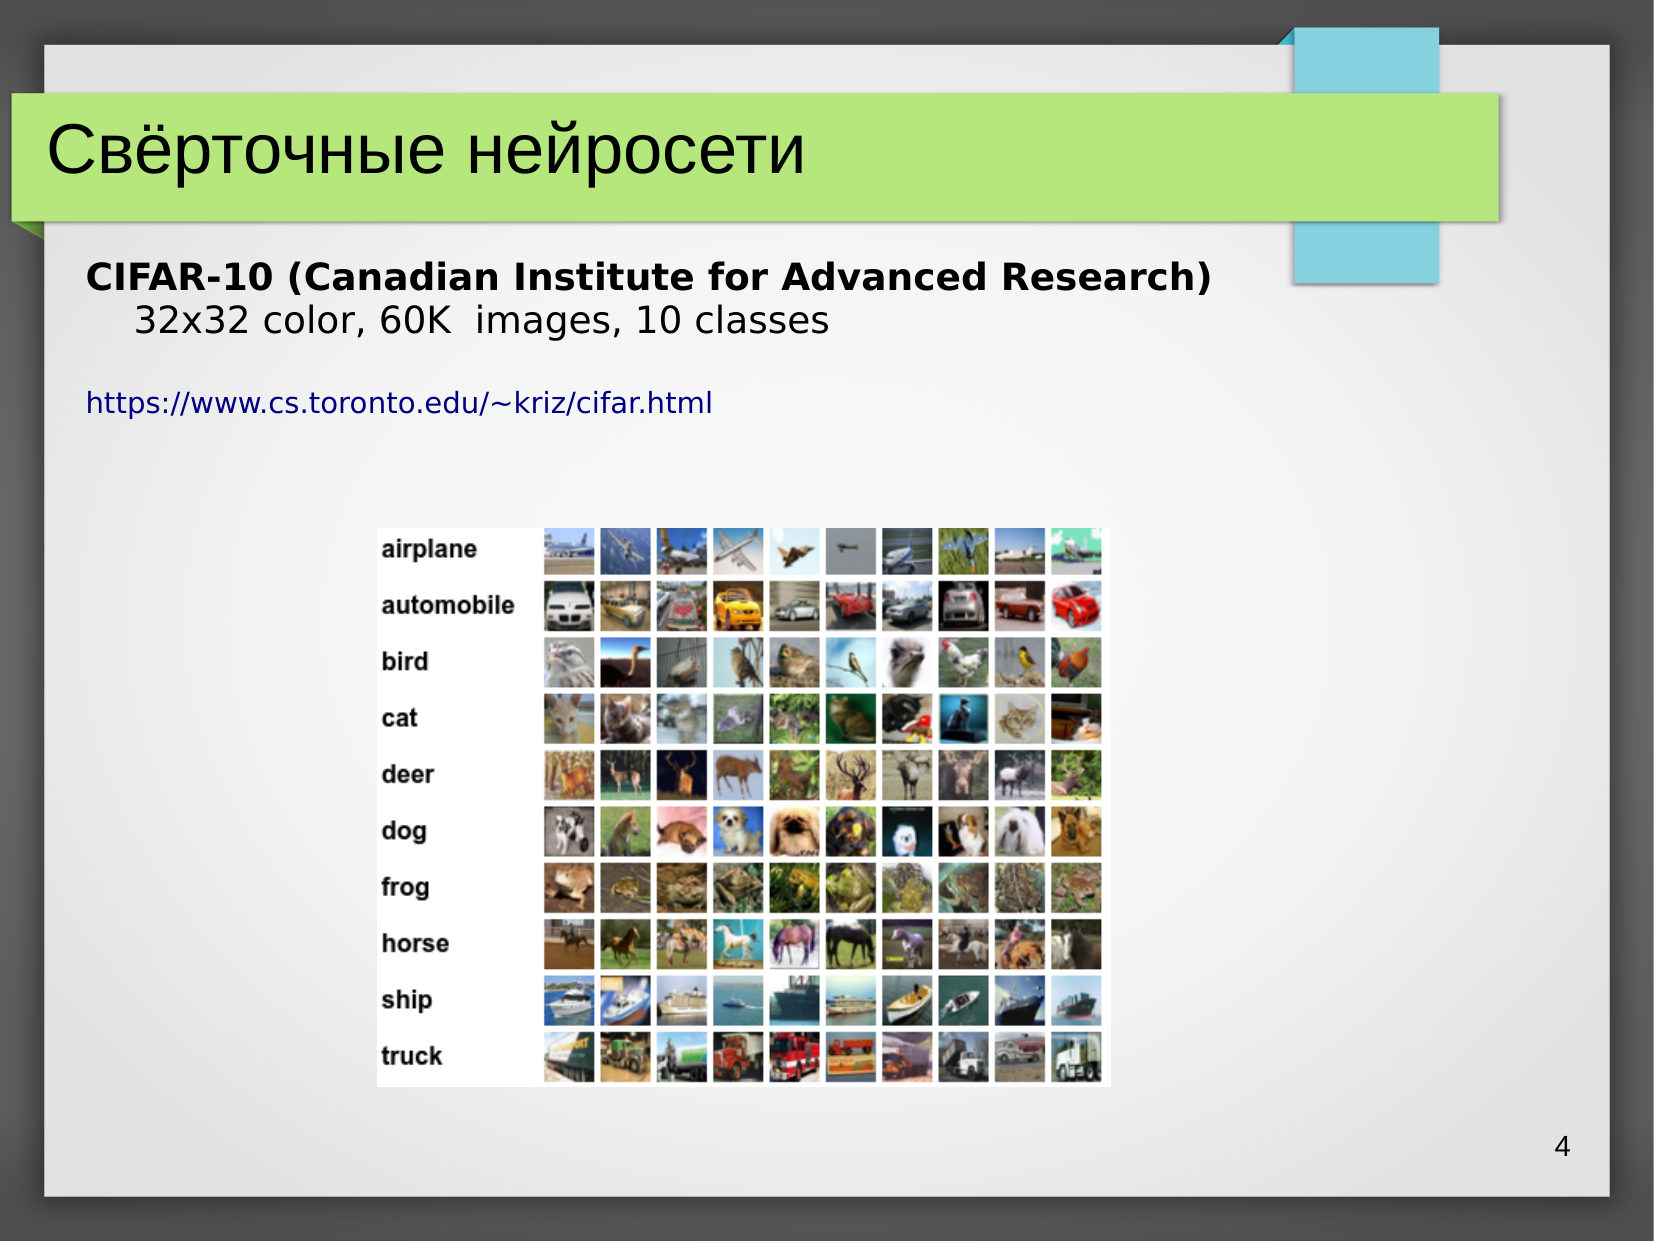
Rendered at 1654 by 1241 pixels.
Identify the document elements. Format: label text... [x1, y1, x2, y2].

title Свёрточные нейросети [46, 109, 1499, 190]
text_box CIFAR-10 (Canadian Institute for Advanced Research) 32x32 color, 60K images, 10 classes https://www.cs.toronto.edu/~kriz/cifar.html [70, 248, 1560, 485]
picture [0, 0, 1654, 1241]
